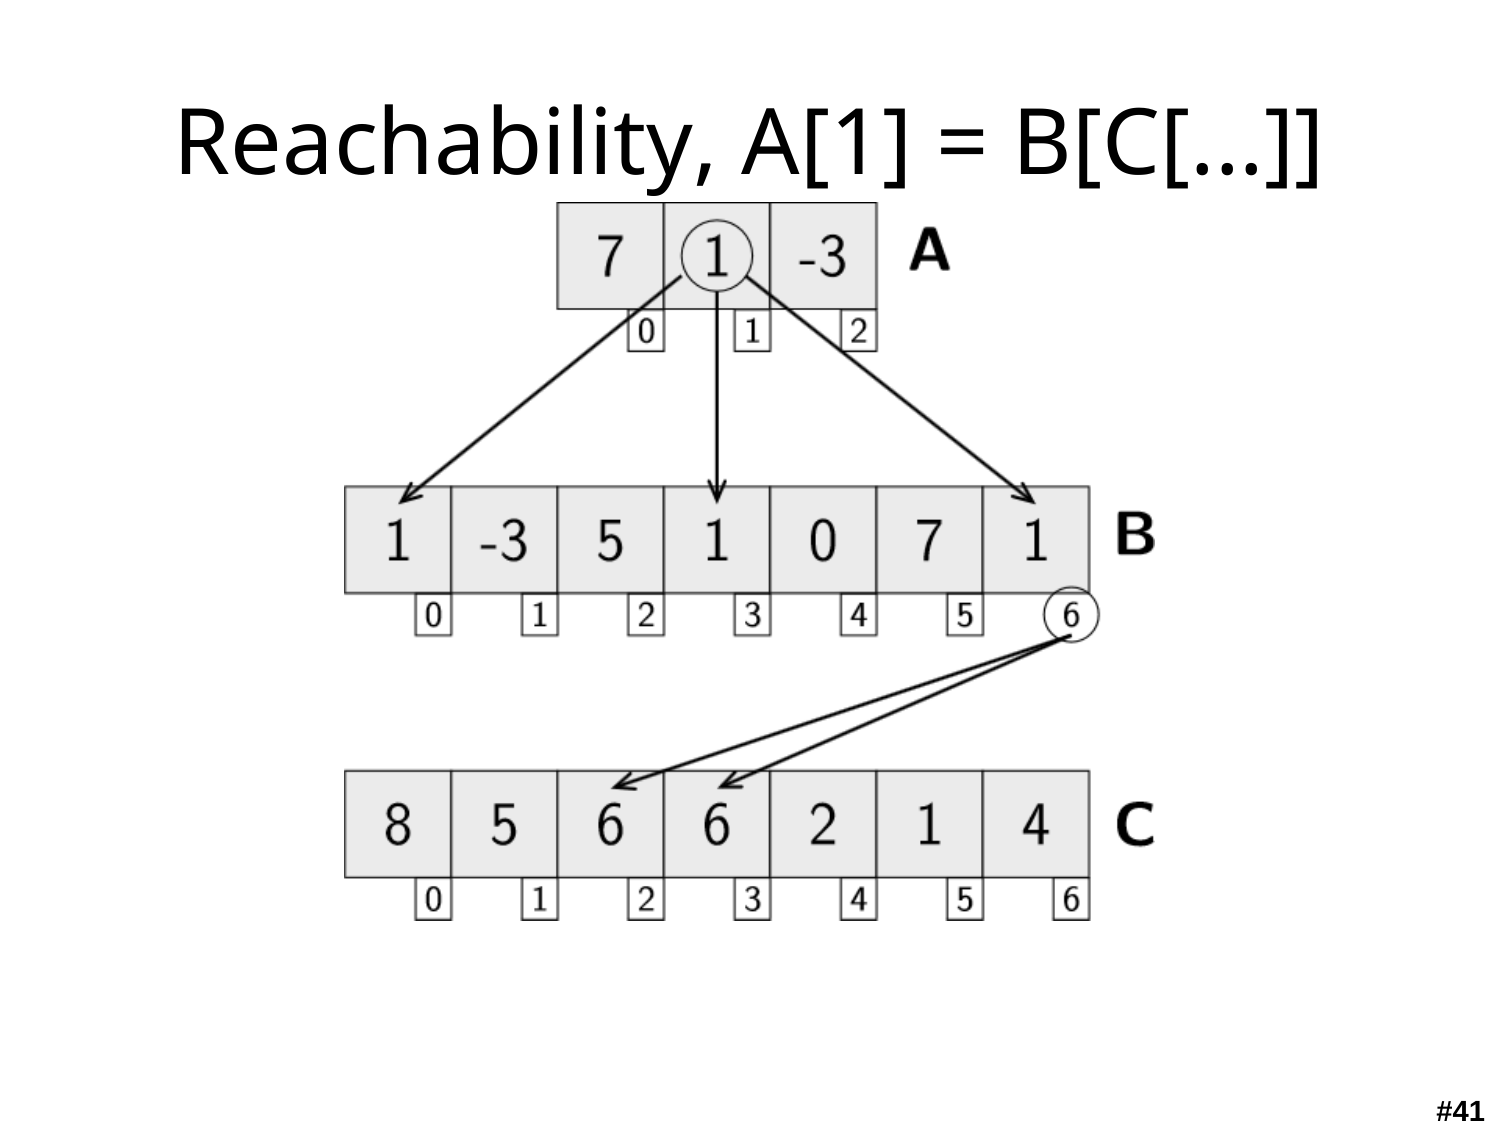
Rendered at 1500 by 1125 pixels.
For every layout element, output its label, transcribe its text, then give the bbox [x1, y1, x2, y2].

picture [344, 202, 1155, 921]
title Reachability, A[1] = B[C[...]] [24, 45, 1476, 233]
